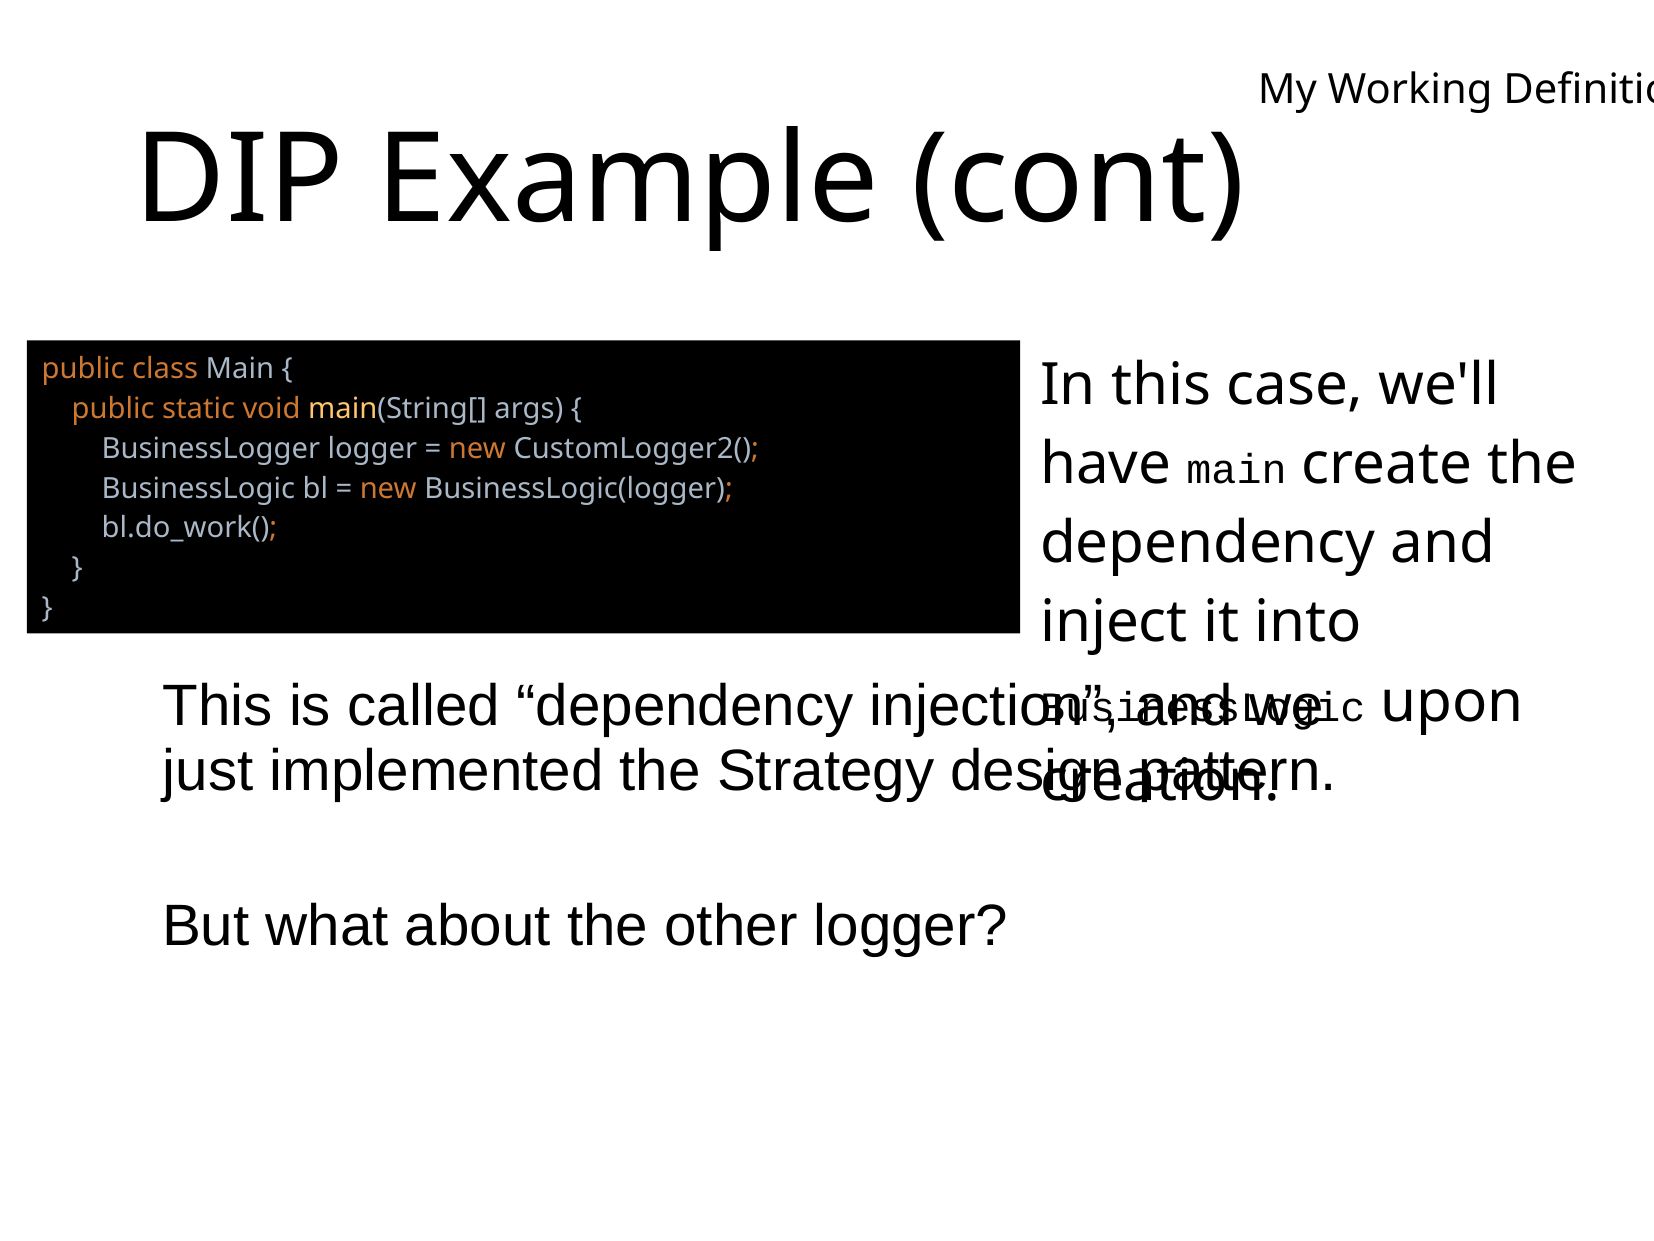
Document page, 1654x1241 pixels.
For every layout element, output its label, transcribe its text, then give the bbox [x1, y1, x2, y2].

text_box public class Main { public static void main(String[] args) { BusinessLogger logger = new CustomLogger2(); BusinessLogic bl = new BusinessLogic(logger); bl.do_work(); } } [26, 340, 1021, 628]
text_box But what about the other logger? [147, 885, 1398, 976]
text_box This is called “dependency injection”, and we just implemented the Strategy design pattern. [147, 665, 1399, 826]
text_box In this case, we'll have main create the dependency and inject it into BusinessLogic upon creation. [1025, 334, 1641, 617]
text_box DIP Example (cont) [120, 80, 1492, 211]
text_box My Working Definition [1243, 51, 1593, 106]
